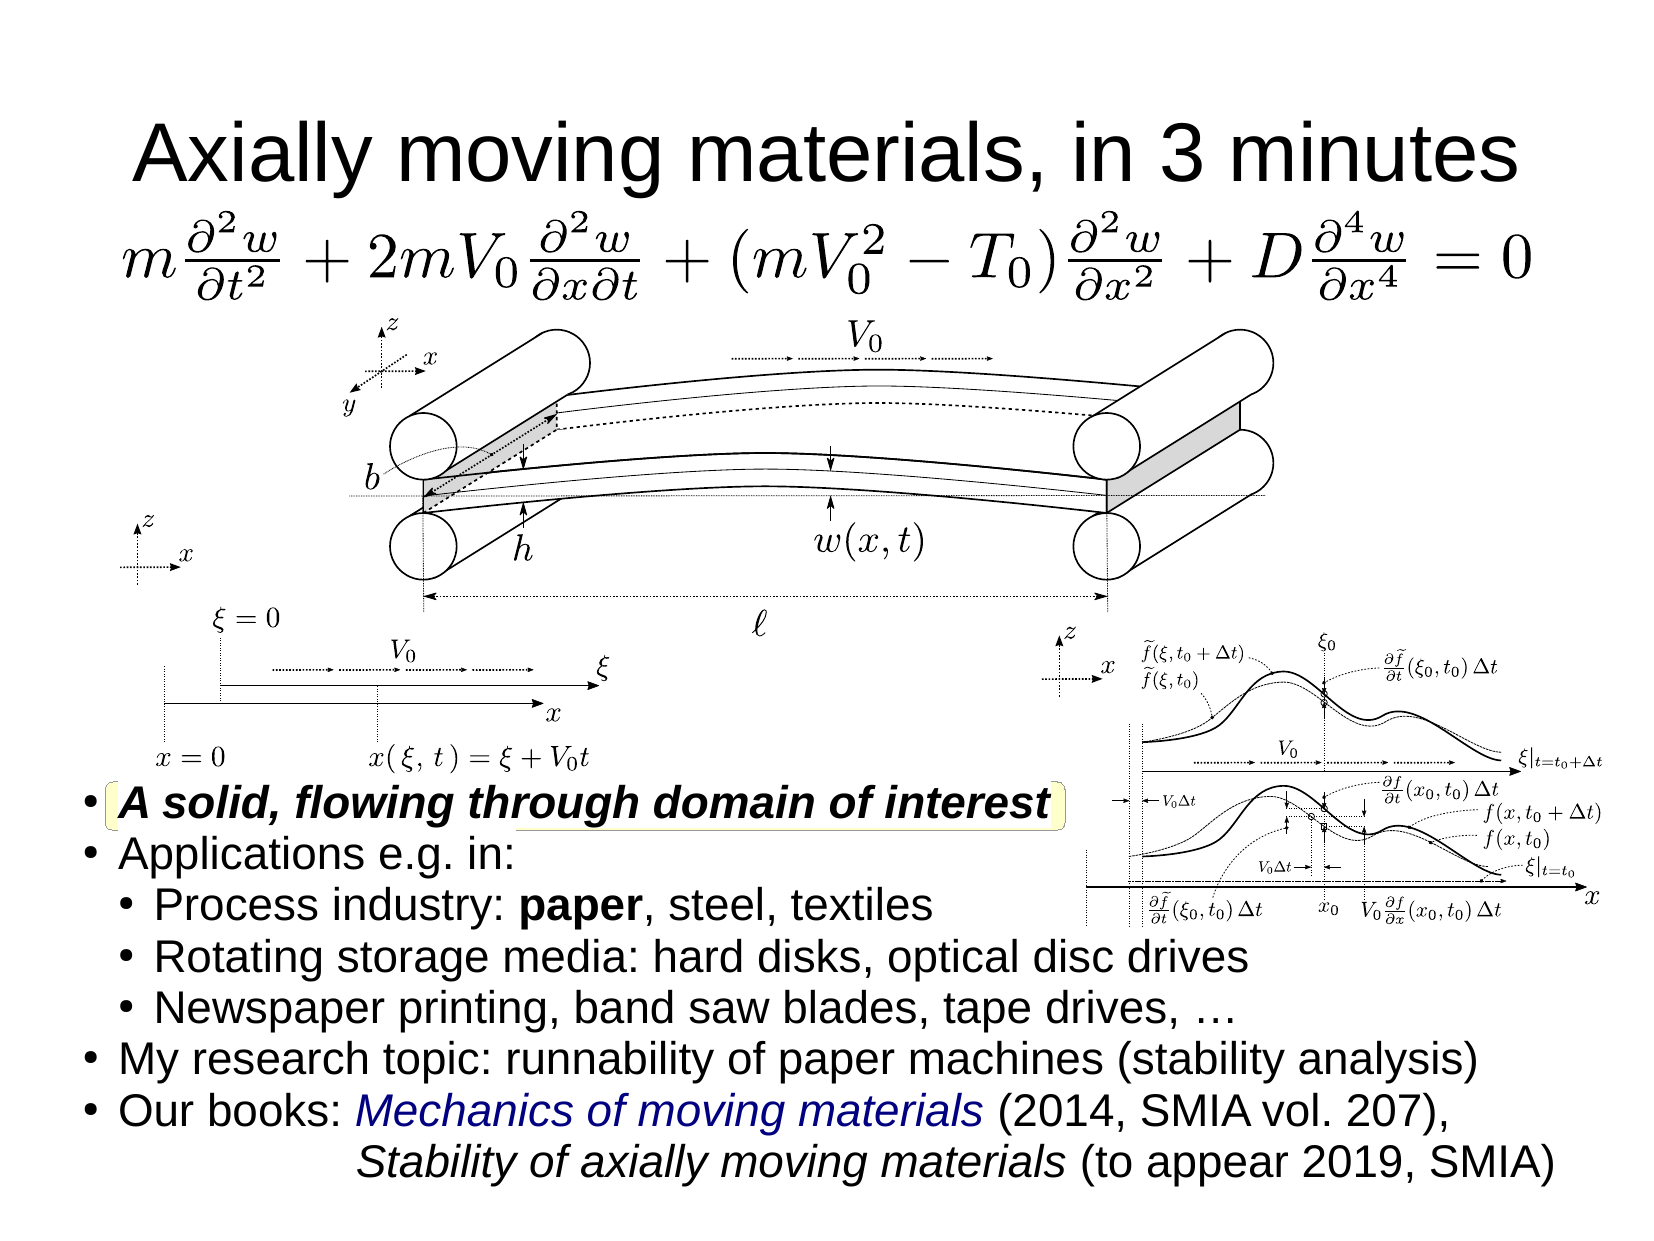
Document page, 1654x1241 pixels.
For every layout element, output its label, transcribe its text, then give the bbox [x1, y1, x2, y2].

picture [122, 210, 1531, 301]
title Axially moving materials, in 3 minutes [82, 49, 1571, 212]
picture [120, 317, 1602, 927]
subtitle A solid, flowing through domain of interest Applications e.g. in: Process industry: paper, steel, textiles Rotating storage media: hard disks, optical disc drives Newspaper printing, band saw blades, tape drives, … My research topic: runnability of paper machines (stability analysis) Our books: Mechanics of moving materials (2014, SMIA vol. 207), Stability of axially moving materials (to appear 2019, SMIA) [82, 212, 1571, 1187]
